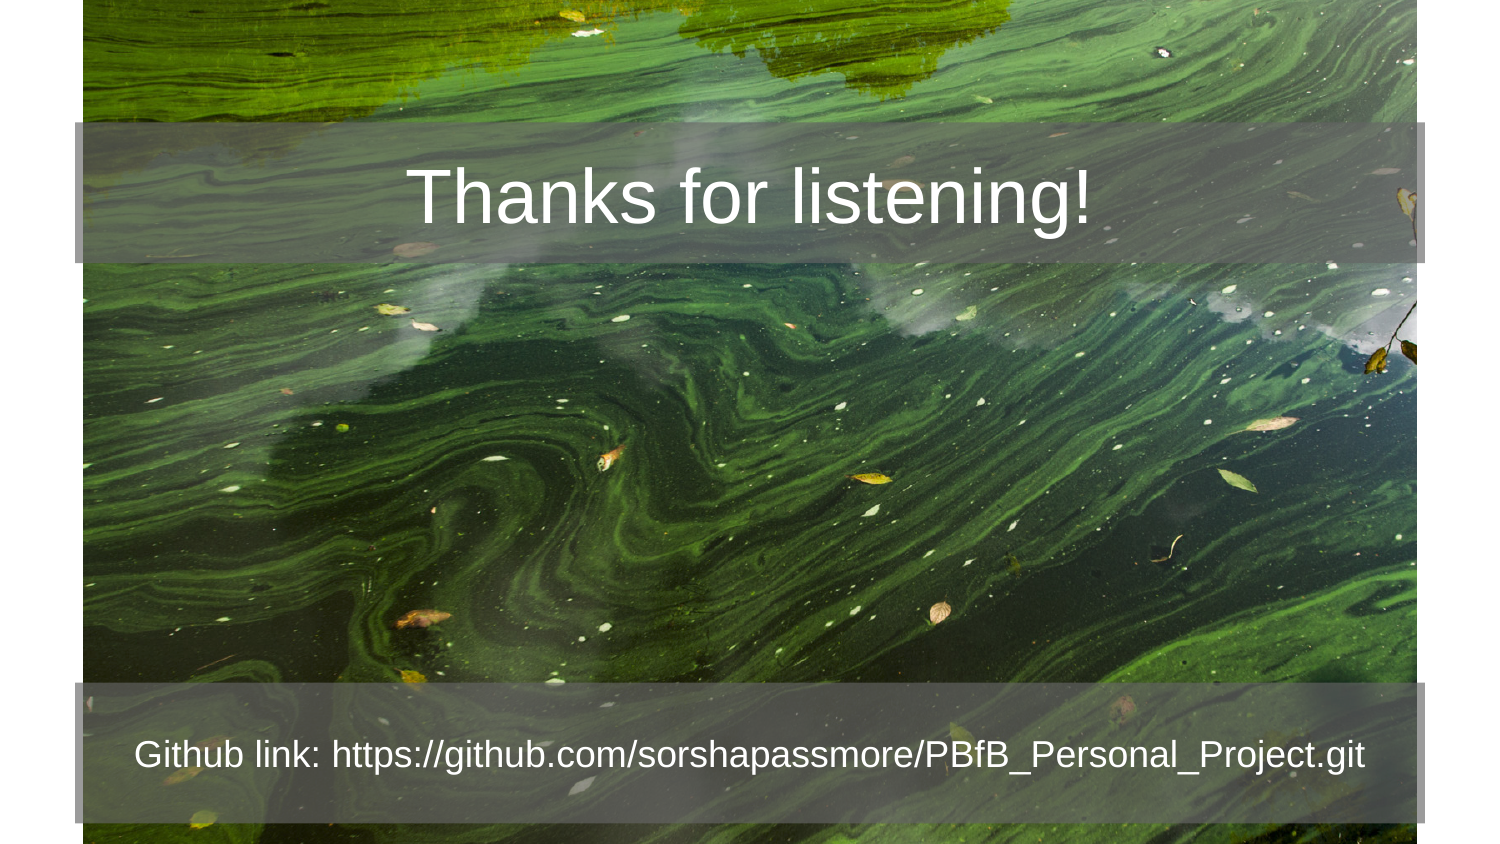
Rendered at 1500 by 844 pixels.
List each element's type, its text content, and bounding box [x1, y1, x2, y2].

title Github link: https://github.com/sorshapassmore/PBfB_Personal_Project.git [75, 682, 1425, 824]
title Thanks for listening! [75, 122, 1425, 264]
picture [83, 824, 1417, 844]
picture [83, 264, 1417, 682]
picture [83, 0, 1417, 122]
